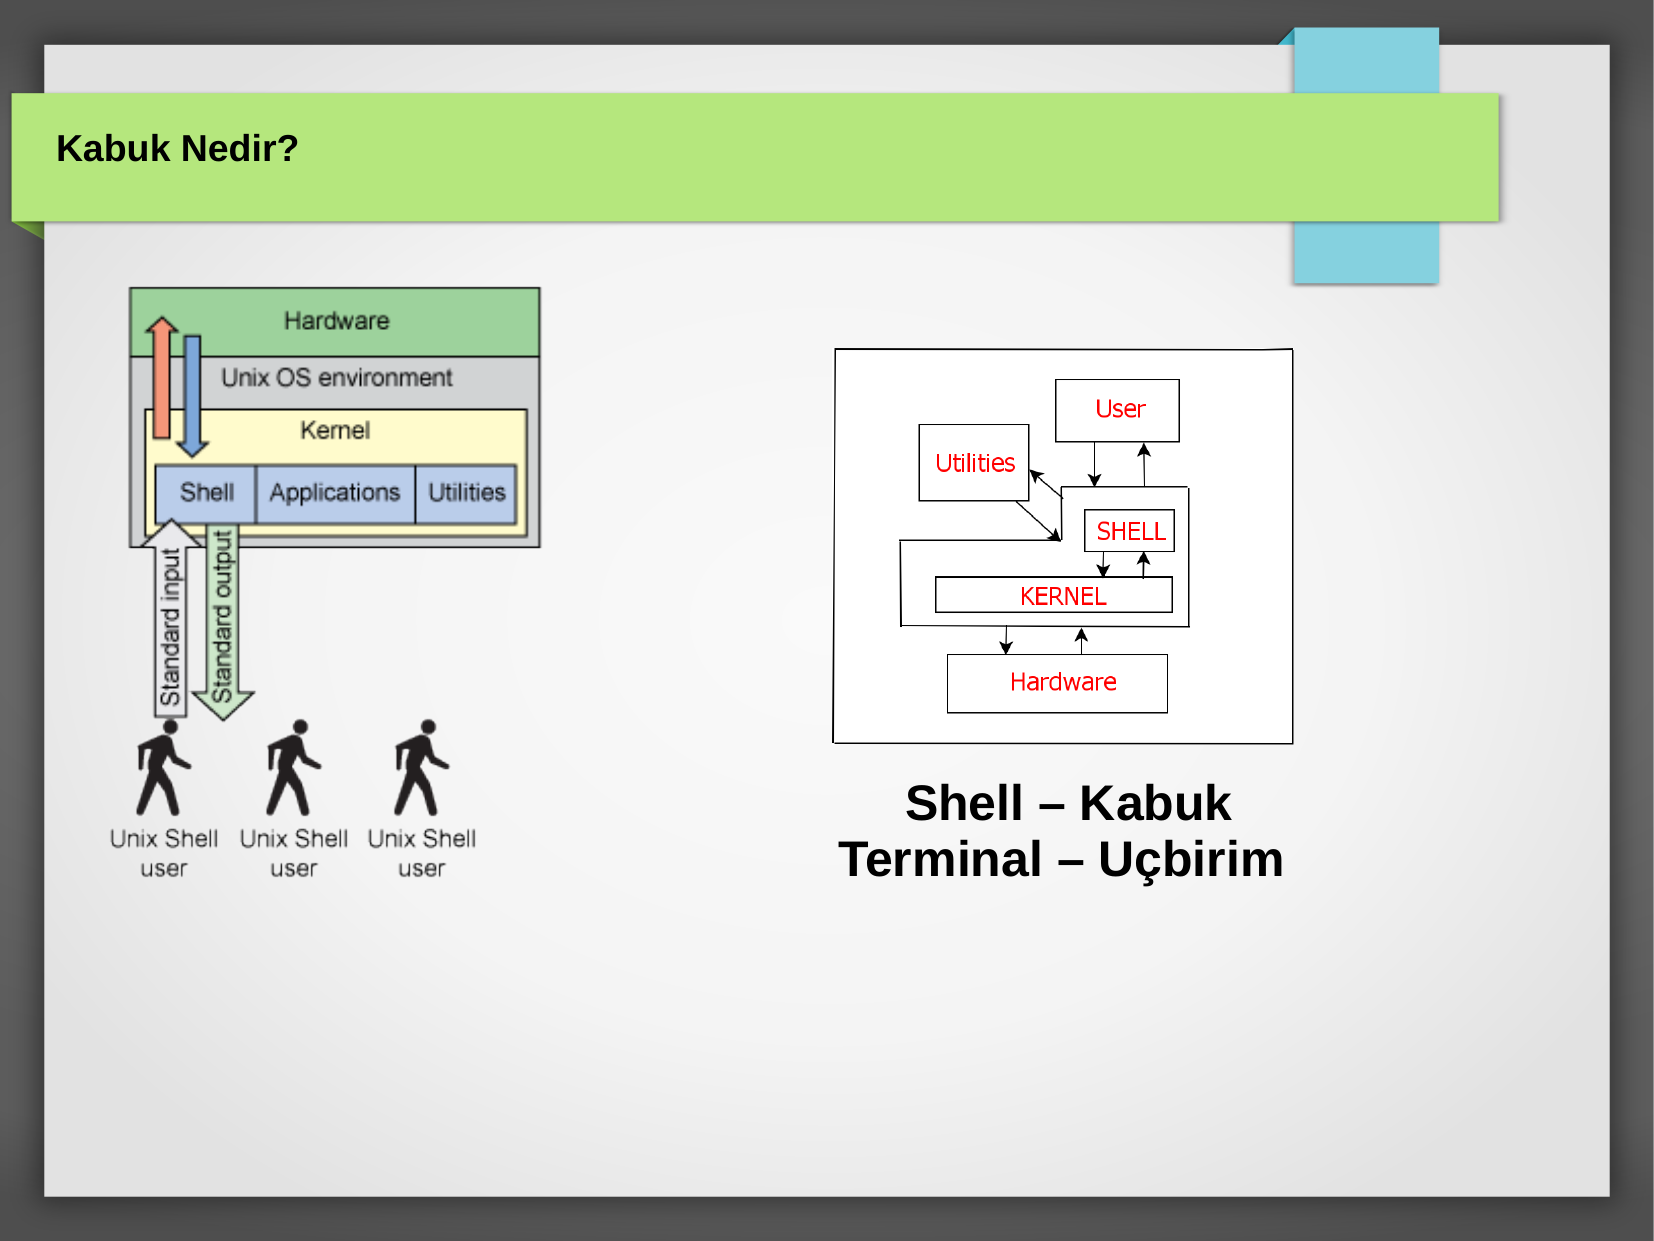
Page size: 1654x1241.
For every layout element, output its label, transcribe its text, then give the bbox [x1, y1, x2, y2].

text_box Shell – Kabuk Terminal – Uçbirim [673, 767, 1465, 937]
text_box Kabuk Nedir? [41, 120, 1134, 220]
picture [0, 0, 1654, 1241]
